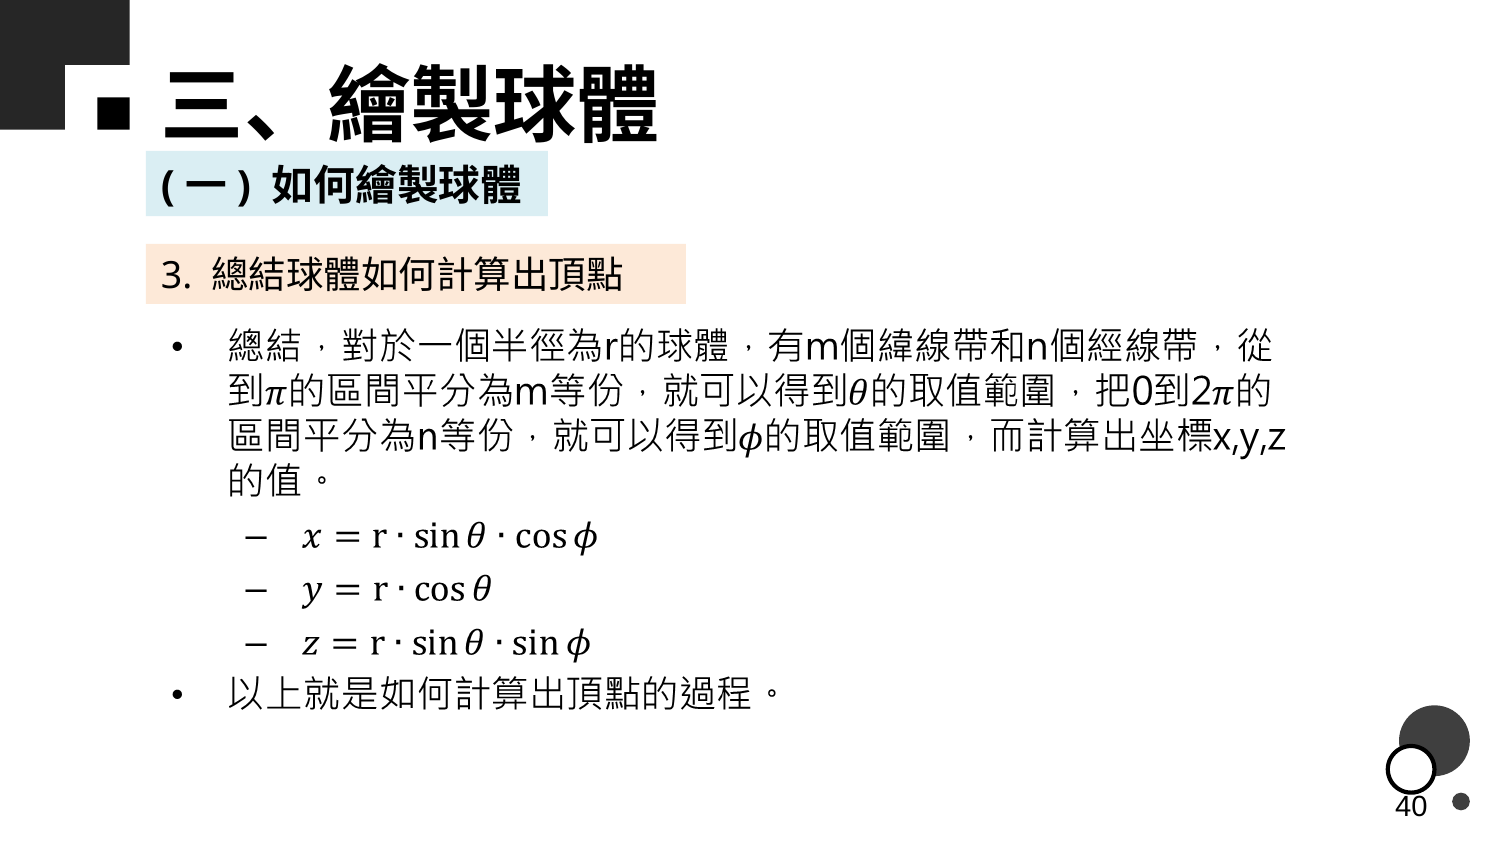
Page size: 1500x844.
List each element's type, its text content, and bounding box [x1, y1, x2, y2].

text_box (一) 如何繪製球體 [145, 150, 548, 217]
title 三、繪製球體 [145, 32, 1105, 173]
text_box [137, 307, 1308, 778]
text_box [97, 97, 130, 130]
slide_number <number> [1092, 782, 1443, 827]
text_box 3. 總結球體如何計算出頂點 [145, 243, 686, 304]
text_box [0, 0, 130, 130]
text_box [1452, 792, 1470, 811]
text_box [1387, 705, 1470, 782]
